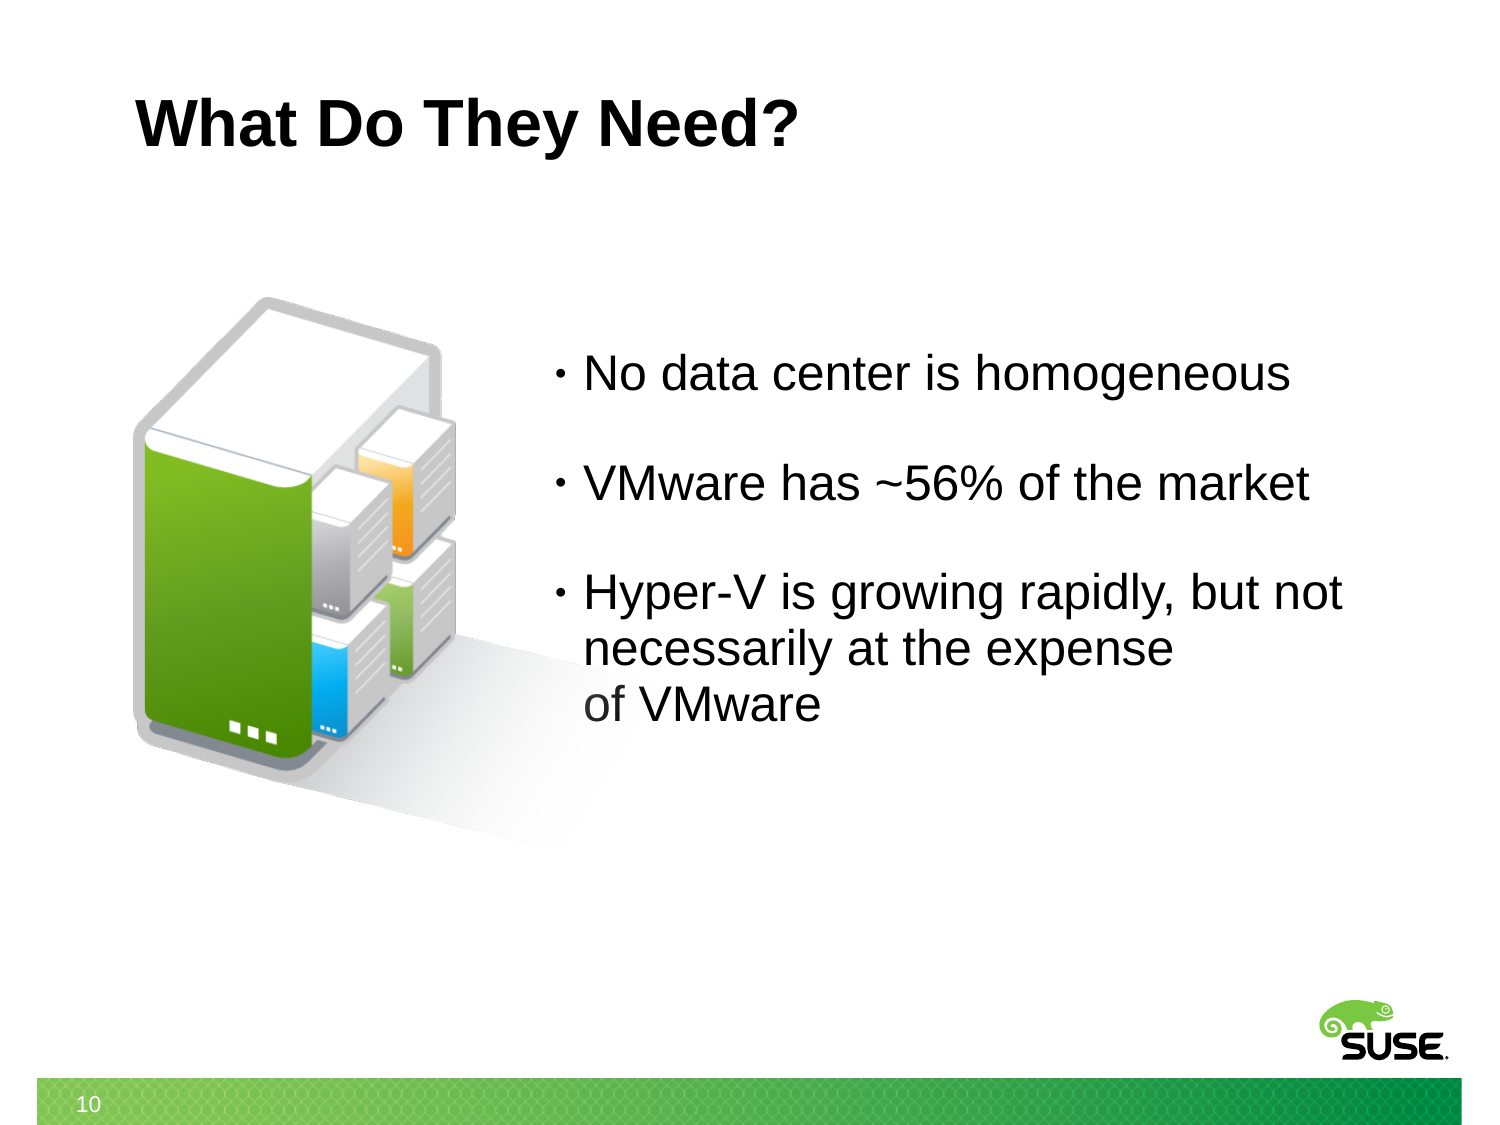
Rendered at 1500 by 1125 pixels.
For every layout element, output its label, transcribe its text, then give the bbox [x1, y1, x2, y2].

picture [133, 297, 736, 859]
list No data center is homogeneous VMware has ~56% of the market Hyper-V is growing rapidly, but not necessarily at the expense of VMware [555, 345, 1366, 892]
picture [37, 1078, 1462, 1125]
title What Do They Need? [135, 41, 1372, 204]
